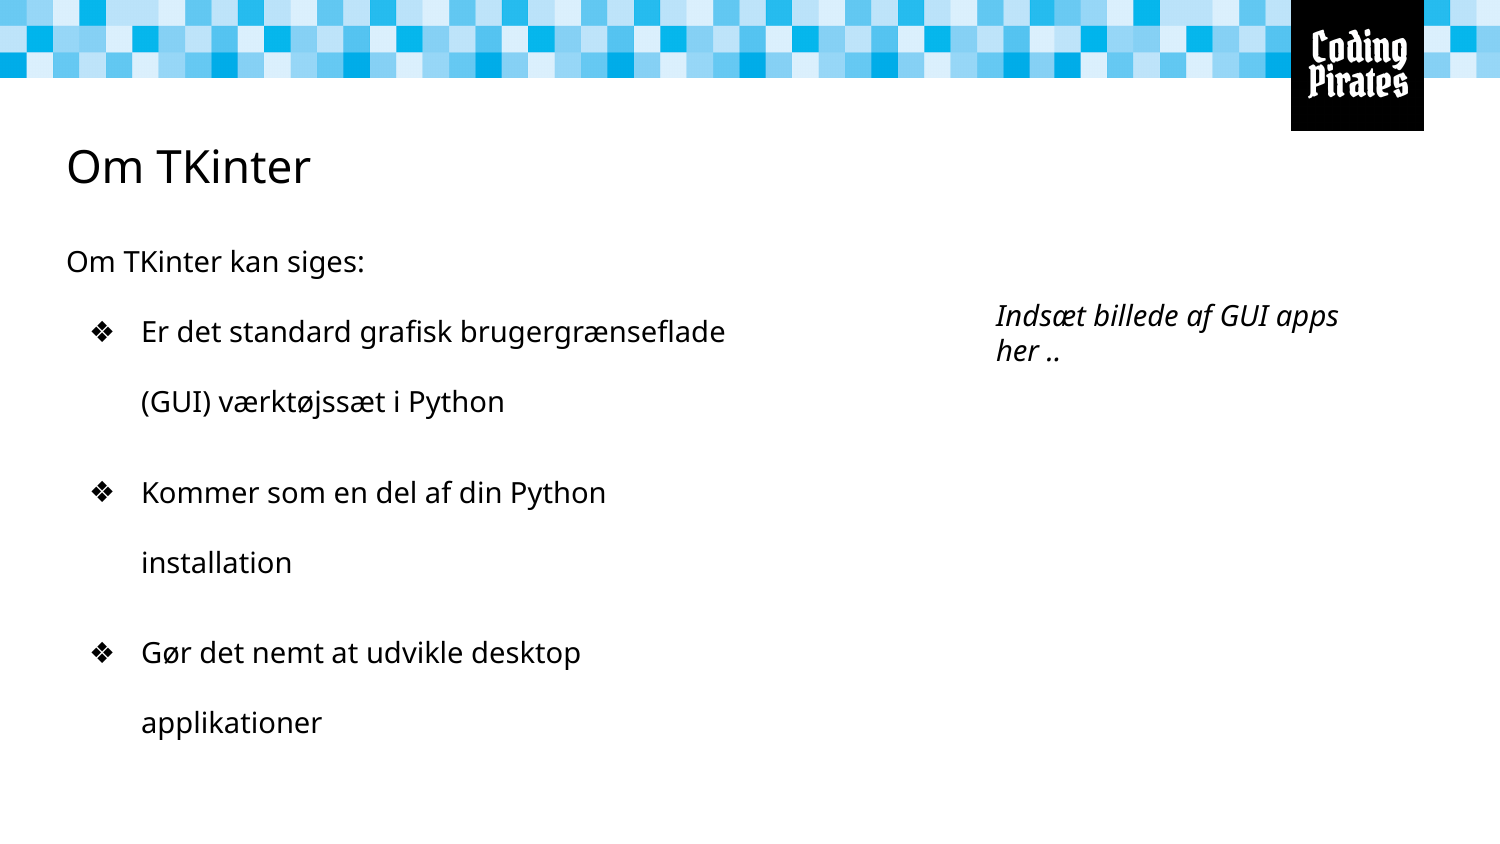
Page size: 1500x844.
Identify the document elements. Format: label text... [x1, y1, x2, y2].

title Om TKinter [51, 123, 1223, 217]
list Om TKinter kan siges: Er det standard grafisk brugergrænseflade (GUI) værktøjssæt i Python Kommer som en del af din Python installation Gør det nemt at udvikle desktop applikationer [51, 193, 747, 800]
picture [0, 0, 1056, 78]
text_box Indsæt billede af GUI apps her .. [981, 281, 1363, 376]
picture [1291, 0, 1424, 131]
